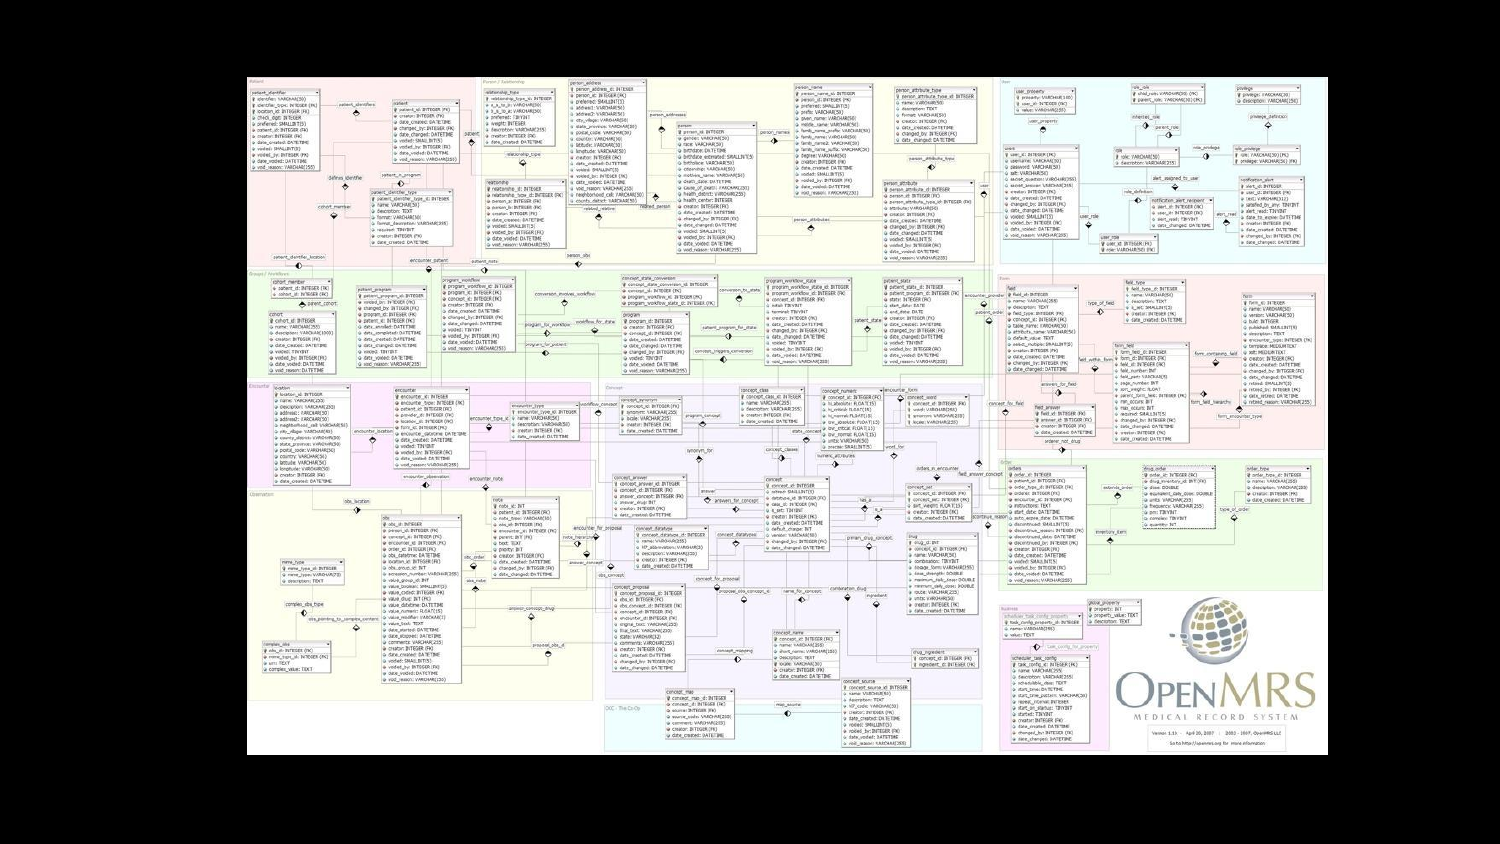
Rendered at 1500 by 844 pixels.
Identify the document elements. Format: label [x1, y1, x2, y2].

picture [247, 77, 1328, 755]
